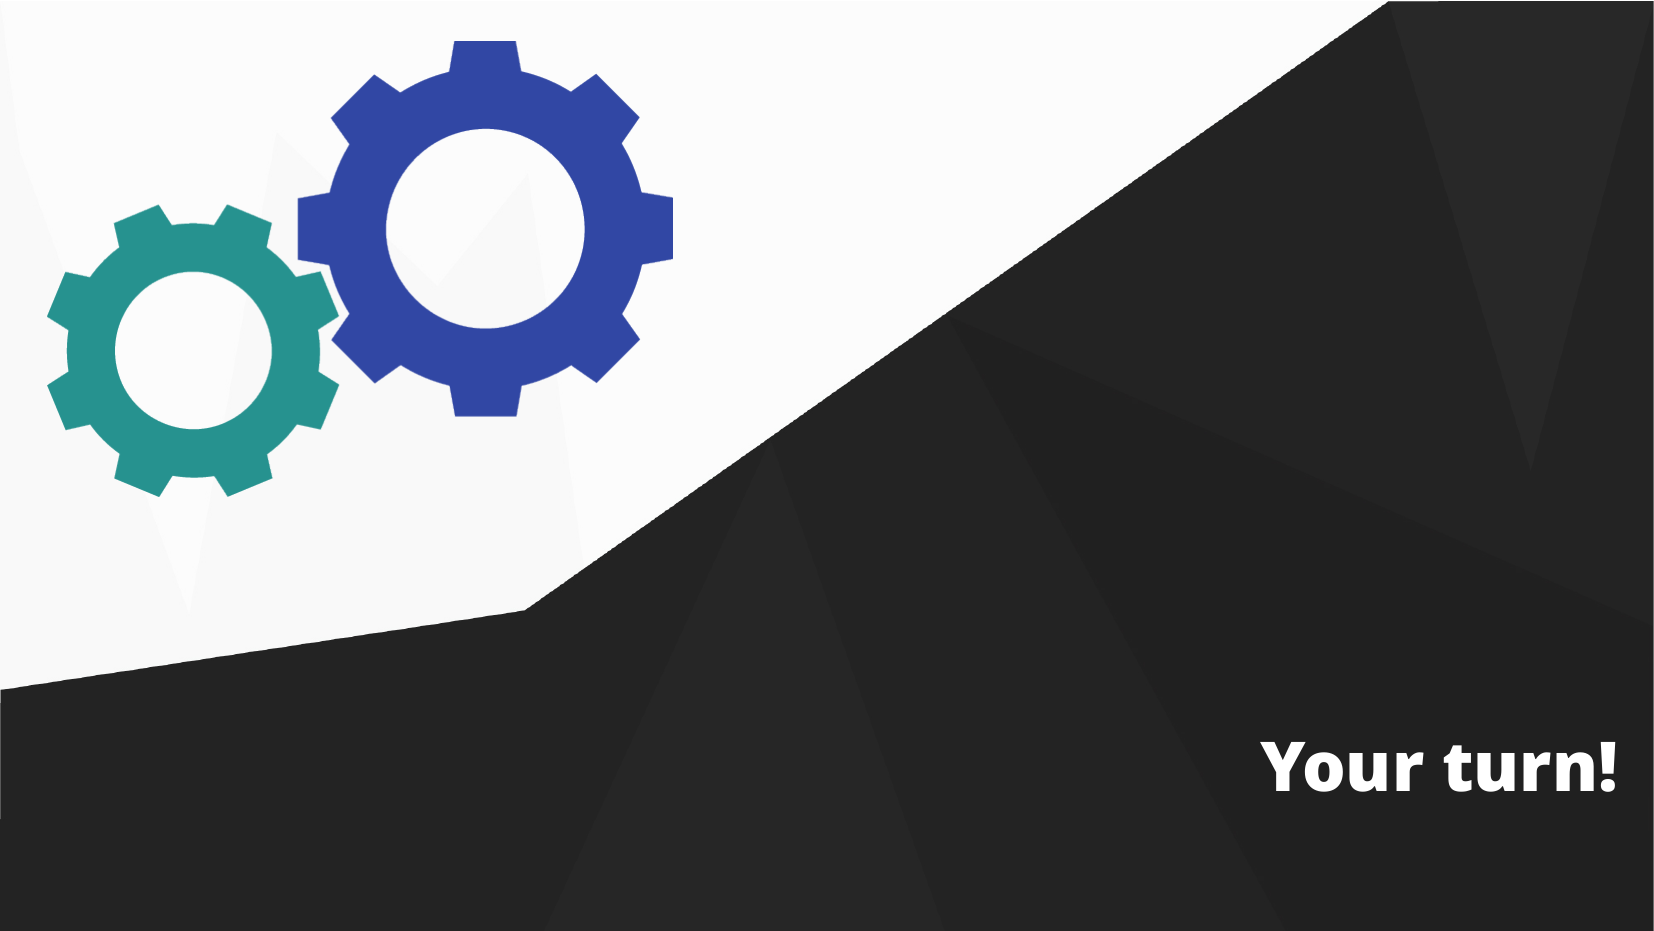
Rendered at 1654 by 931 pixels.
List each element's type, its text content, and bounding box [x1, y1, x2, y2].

picture [0, 1, 1654, 931]
title Your turn! [13, 685, 1619, 846]
